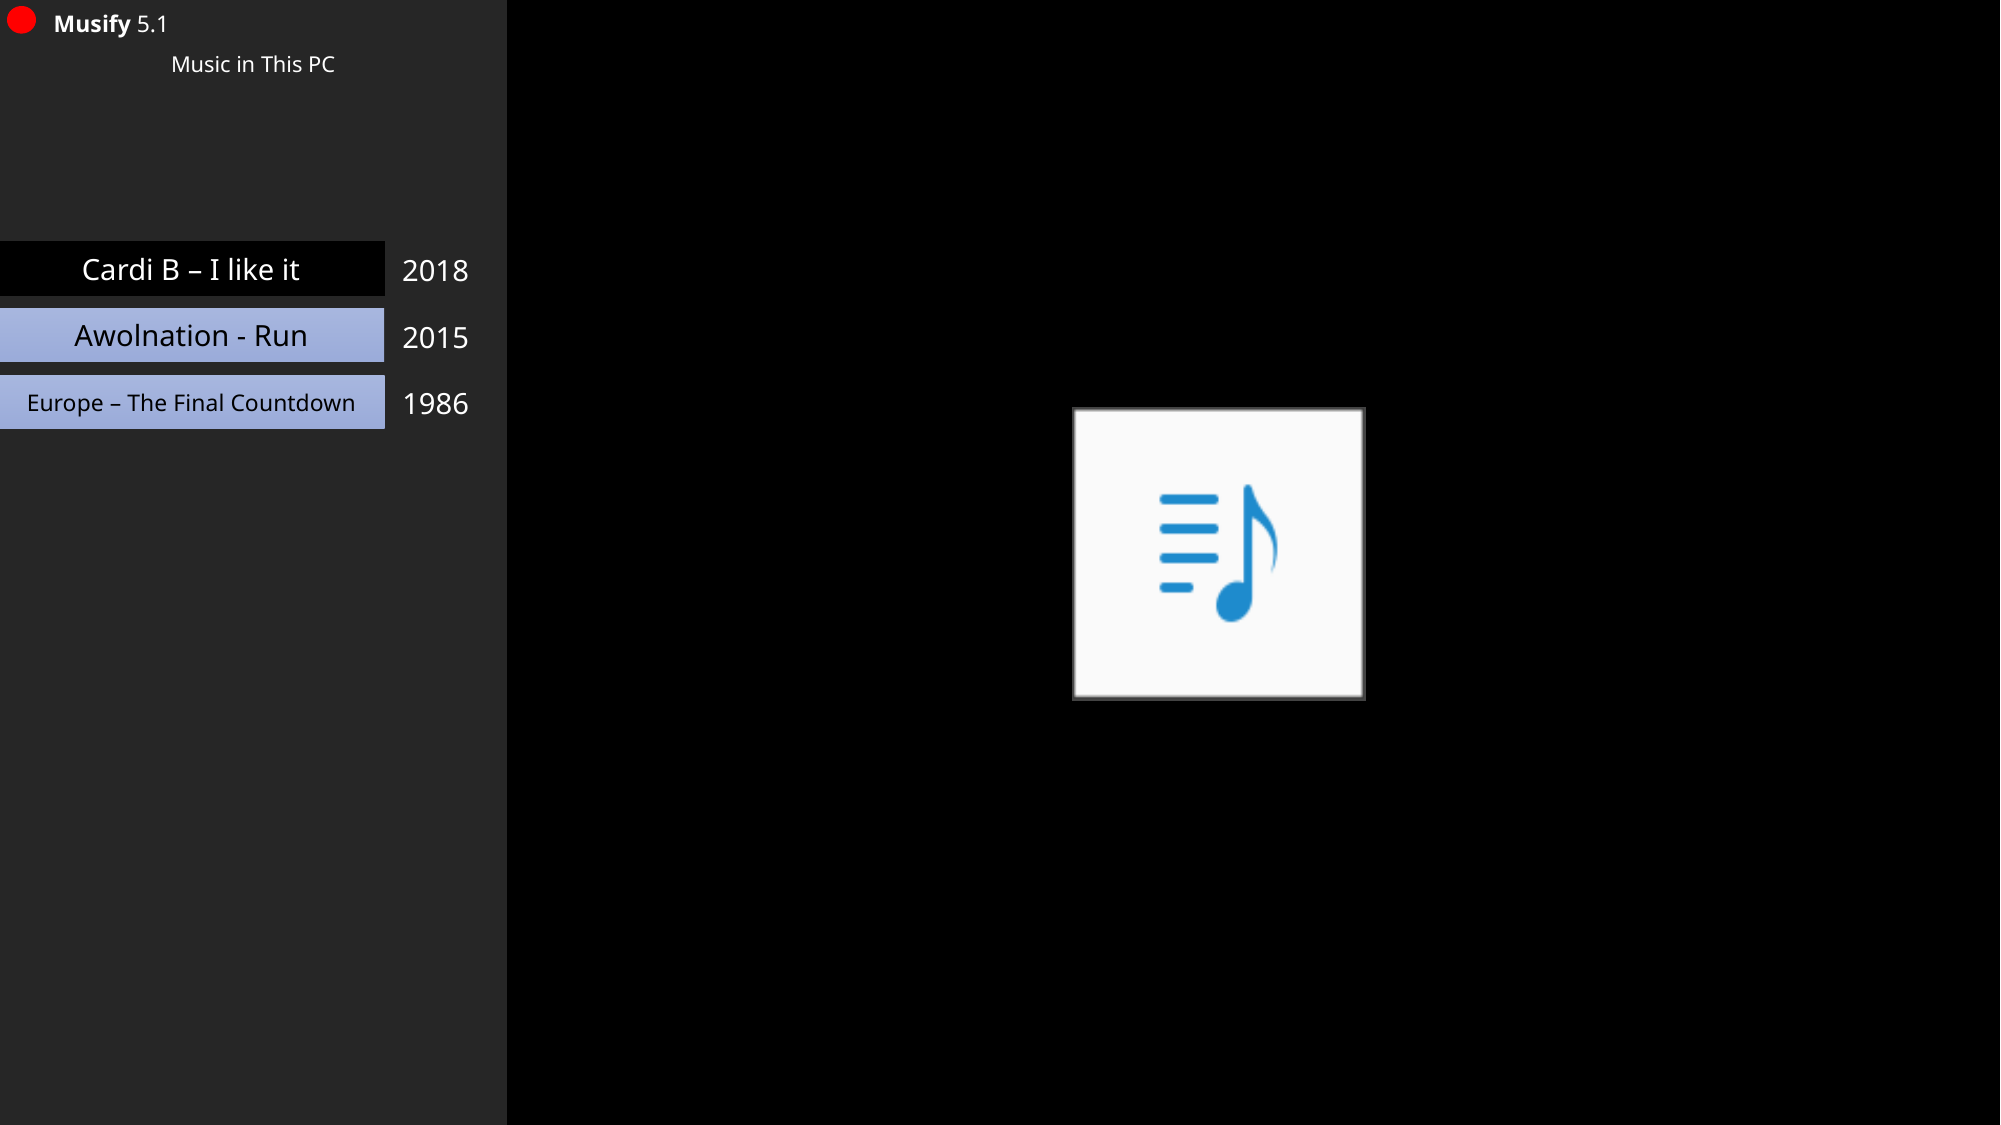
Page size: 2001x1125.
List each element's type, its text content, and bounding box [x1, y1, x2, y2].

text_box Europe – The Final Countdown [0, 375, 385, 428]
text_box Cardi B – I like it [0, 242, 384, 295]
text_box 2018 [387, 244, 486, 295]
text_box Music in This PC [14, 41, 493, 87]
text_box Awolnation - Run [0, 309, 384, 362]
text_box 2015 [387, 311, 486, 363]
title Musify 5.1 [38, 4, 445, 33]
text_box 1986 [387, 377, 487, 429]
text_box [0, 0, 2000, 1125]
